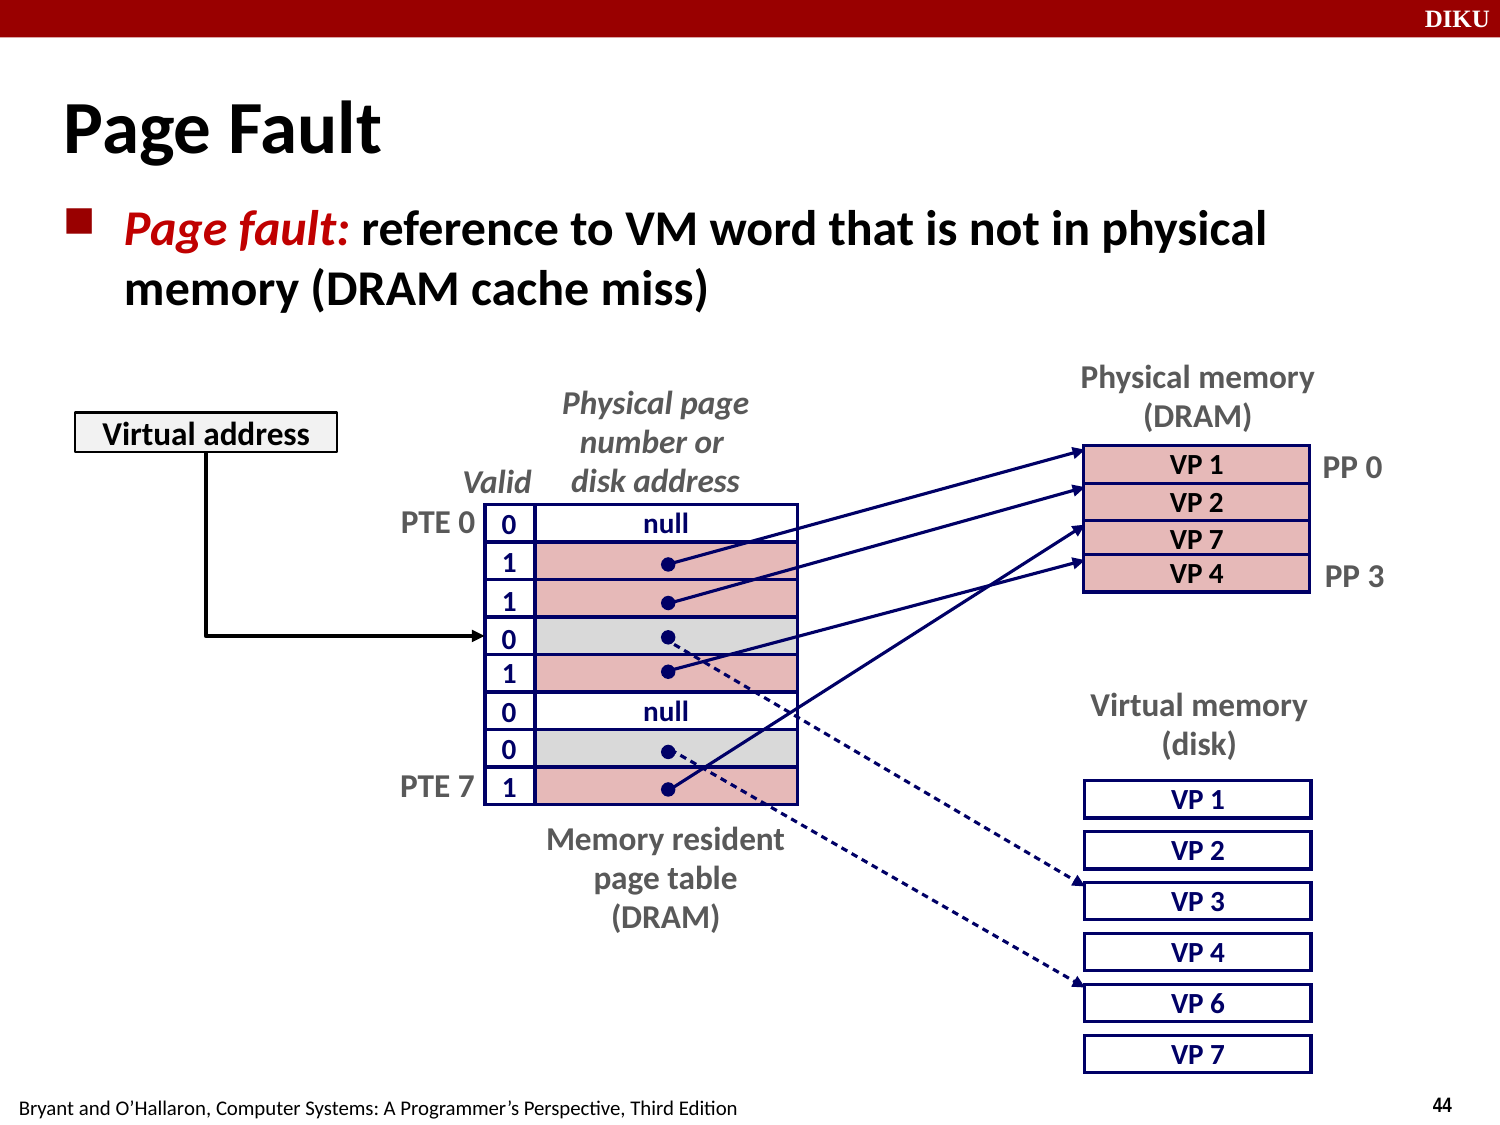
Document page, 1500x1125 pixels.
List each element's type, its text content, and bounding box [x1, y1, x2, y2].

text_box Valid [447, 454, 560, 510]
text_box PTE 0 [385, 493, 490, 549]
text_box VP 4 [1084, 933, 1312, 971]
text_box 0 [505, 633, 512, 646]
text_box 1 [487, 648, 532, 687]
text_box PP 3 [1310, 548, 1400, 604]
text_box 1 [487, 537, 532, 576]
text_box Physical memory (DRAM) [1065, 349, 1330, 445]
text_box Page Fault [48, 59, 1408, 188]
text_box PP 0 [1307, 439, 1398, 495]
text_box Physical page number or disk address [547, 374, 765, 509]
text_box VP 7 [1083, 521, 1310, 554]
text_box VP 1 [1083, 445, 1310, 484]
text_box VP 3 [1084, 882, 1312, 920]
text_box 0 [486, 687, 532, 724]
text_box VP 2 [1084, 831, 1312, 869]
text_box 0 [490, 499, 532, 537]
text_box Page fault: reference to VM word that is not in physical memory (DRAM cache miss) [52, 188, 1416, 313]
text_box VP 1 [1084, 780, 1312, 819]
text_box PTE 7 [385, 758, 490, 814]
text_box VP 4 [1083, 554, 1310, 593]
text_box VP 7 [1084, 1035, 1312, 1073]
text_box Virtual address [75, 412, 338, 453]
text_box VP 6 [1084, 984, 1312, 1022]
text_box VP 2 [1083, 484, 1310, 521]
text_box null [536, 504, 798, 542]
text_box 1 [490, 775, 532, 814]
text_box [536, 730, 798, 805]
text_box Memory resident page table (DRAM) [531, 811, 801, 945]
text_box null [536, 693, 798, 730]
text_box Virtual memory (disk) [1075, 677, 1323, 772]
text_box 1 [487, 576, 532, 627]
text_box 0 [486, 614, 532, 665]
text_box null [759, 531, 798, 542]
text_box null [768, 713, 798, 730]
text_box 0 [486, 724, 532, 775]
text_box [536, 542, 798, 693]
